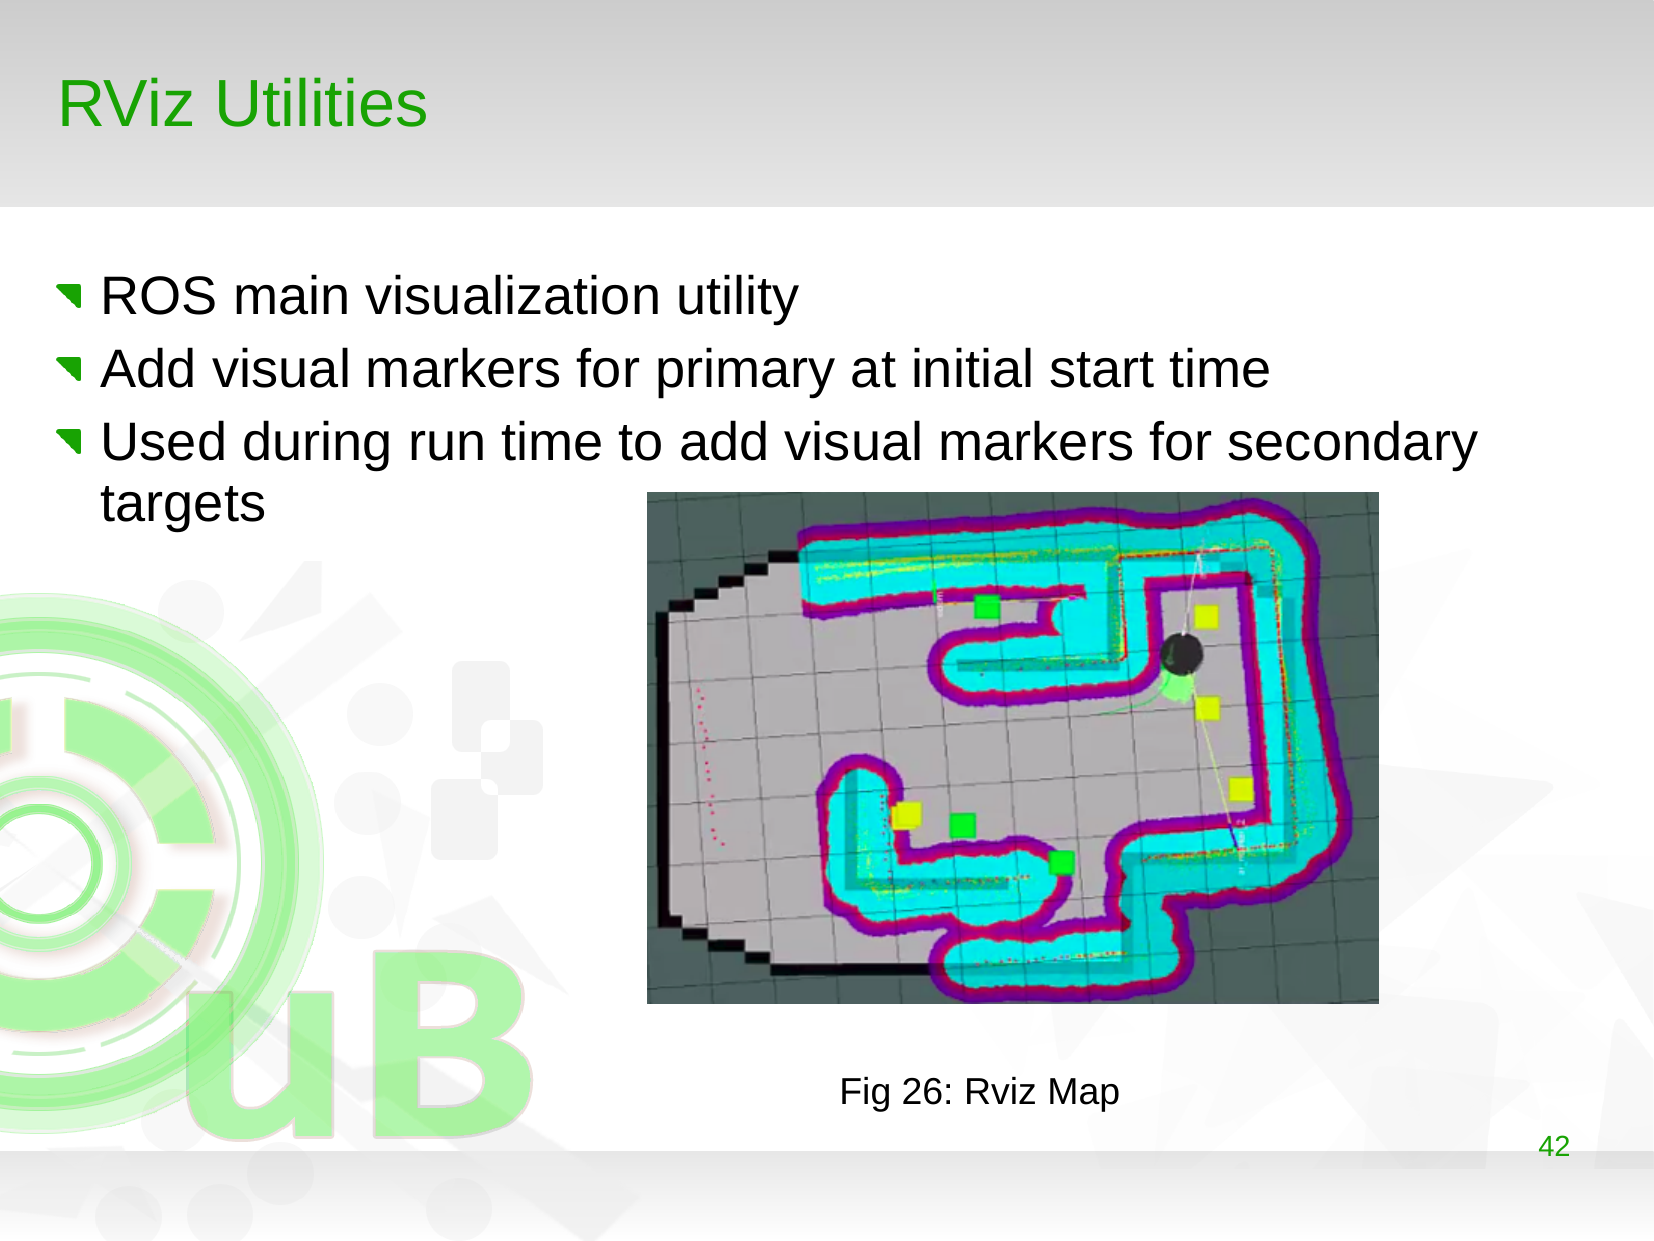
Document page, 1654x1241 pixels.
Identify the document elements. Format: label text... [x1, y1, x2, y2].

list ROS main visualization utility Add visual markers for primary at initial start time Used during run time to add visual markers for secondary targets [56, 265, 1593, 986]
picture [647, 492, 1654, 1169]
text_box Fig 26: Rviz Map [824, 1062, 1136, 1120]
title RViz Utilities [56, 29, 1593, 178]
